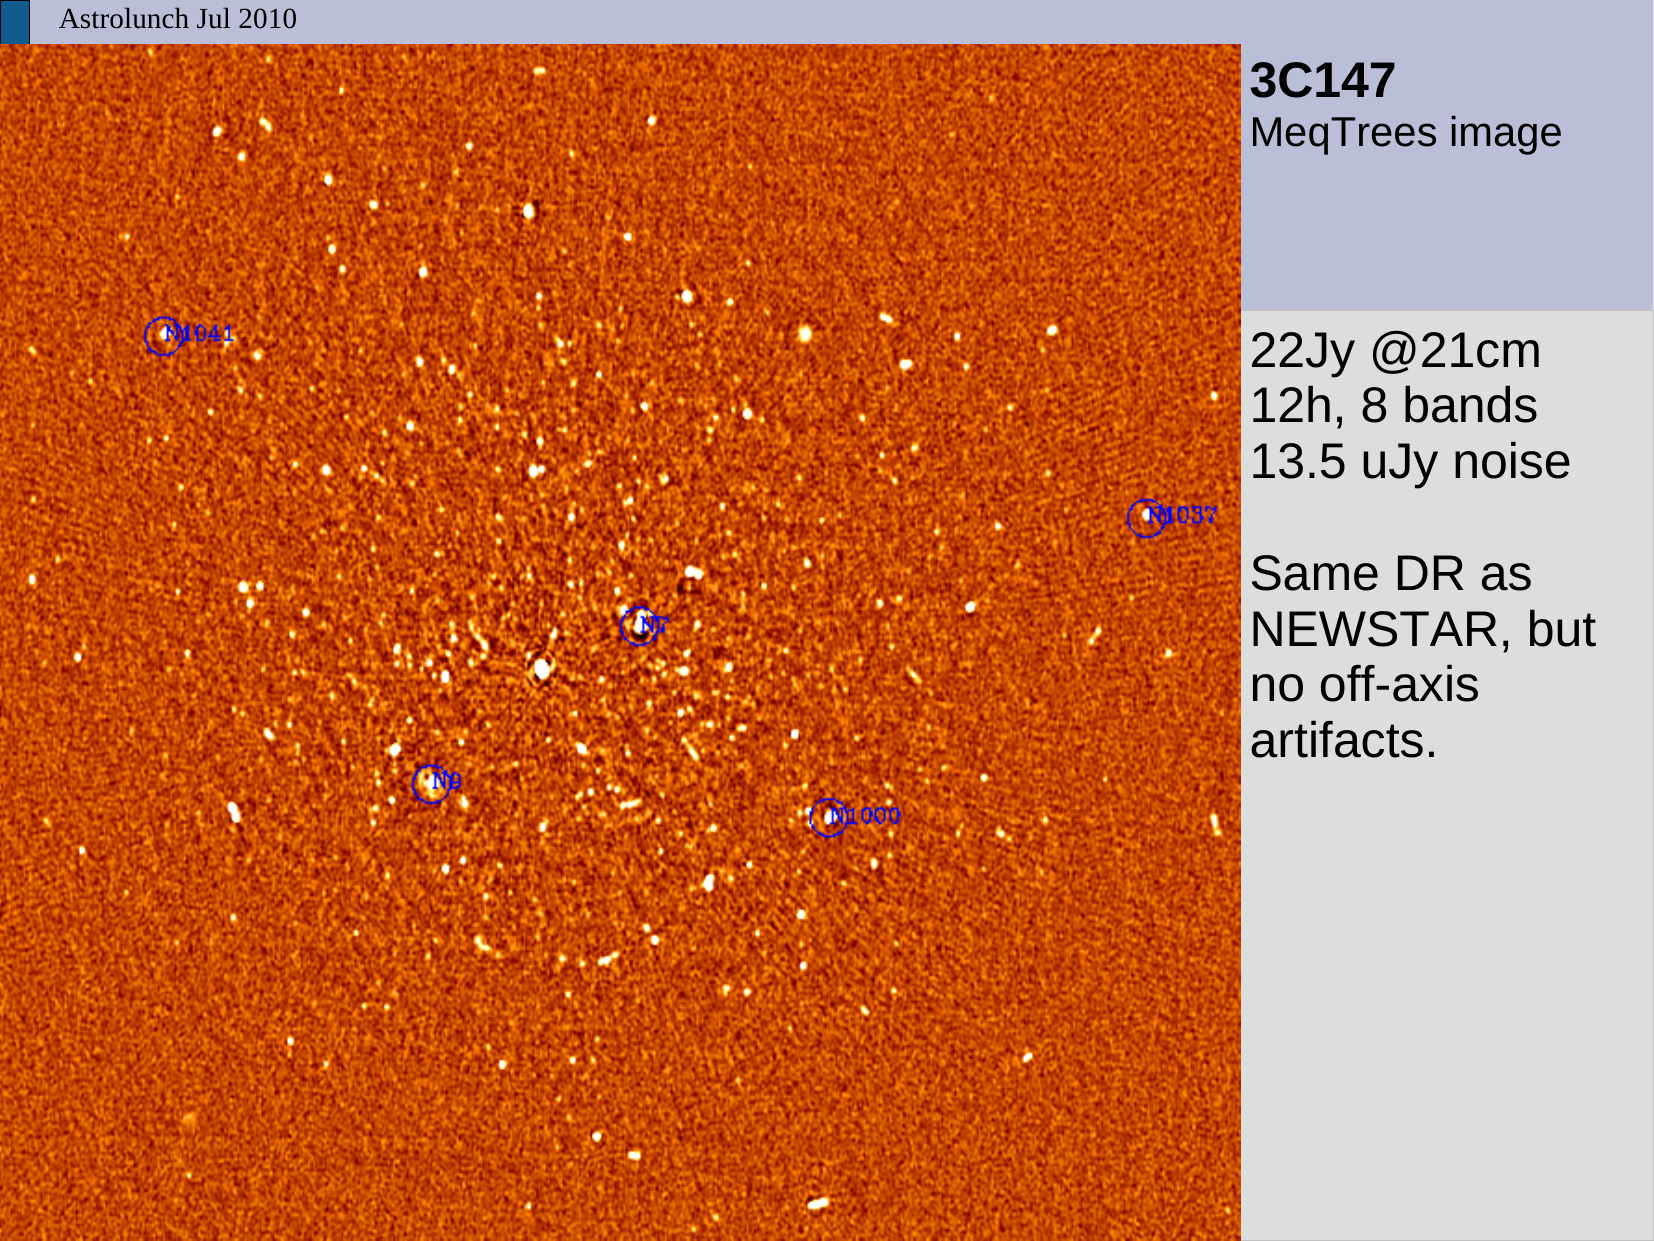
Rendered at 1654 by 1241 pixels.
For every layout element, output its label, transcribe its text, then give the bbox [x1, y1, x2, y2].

picture [0, 44, 1241, 1241]
list 3C147 MeqTrees image 22Jy @21cm 12h, 8 bands 13.5 uJy noise Same DR as NEWSTAR, but no off-axis artifacts. [1249, 52, 1625, 1123]
